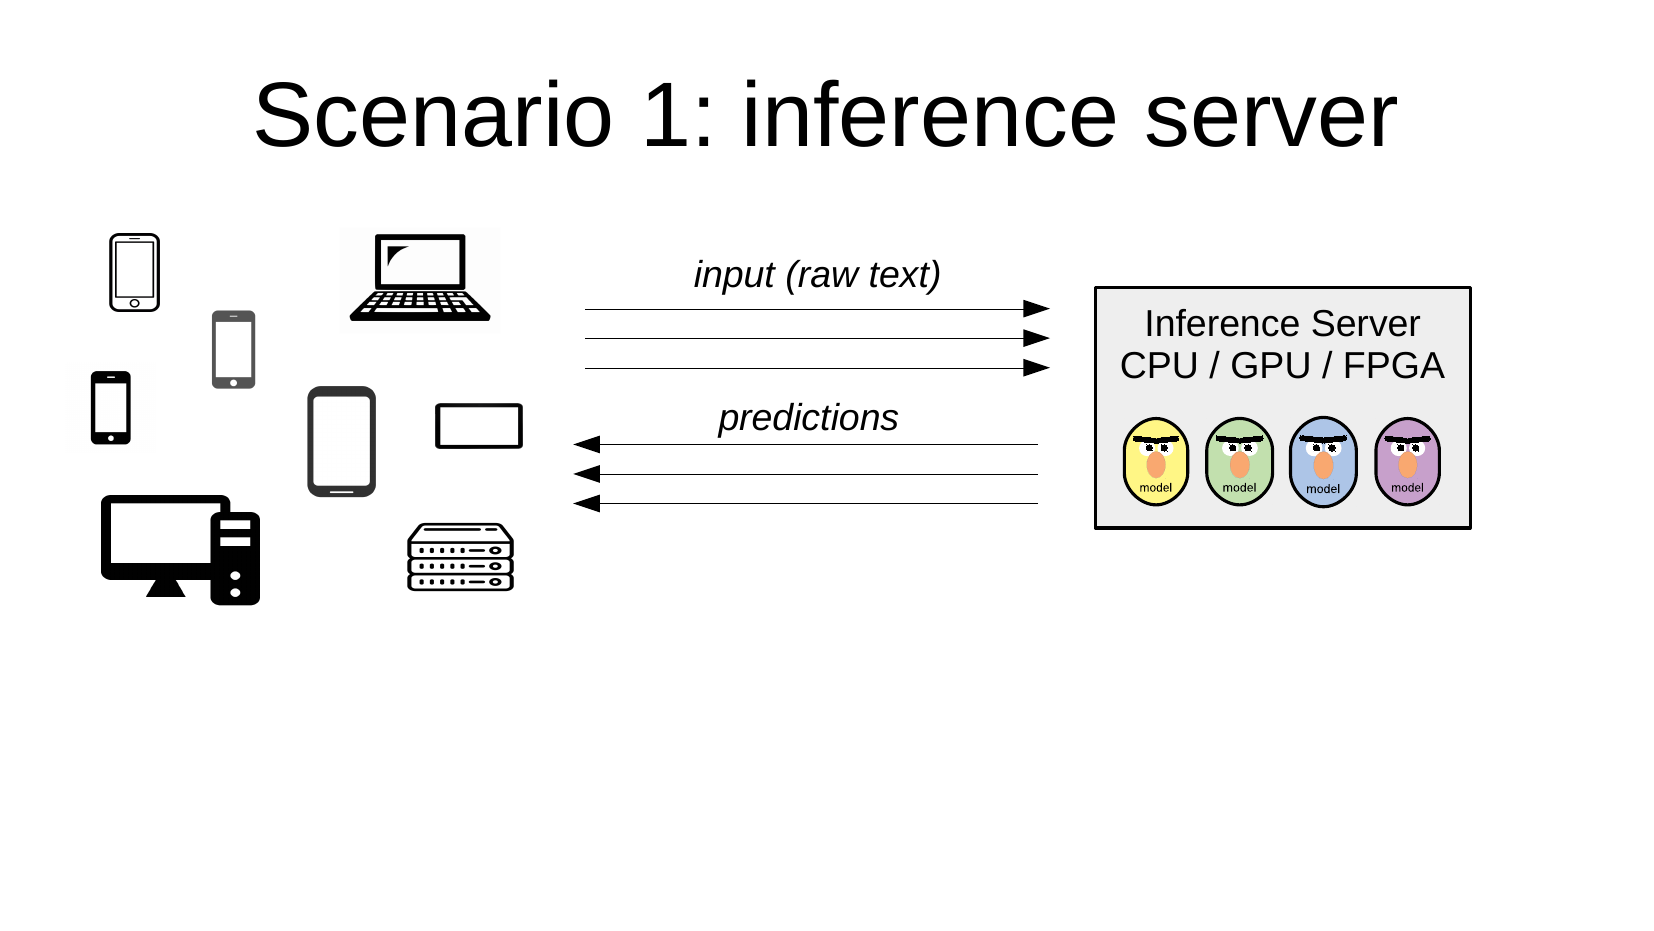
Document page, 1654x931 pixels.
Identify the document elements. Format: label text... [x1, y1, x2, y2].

text_box [1124, 418, 1188, 505]
text_box Inference Server CPU / GPU / FPGA [1095, 287, 1471, 528]
picture [395, 515, 526, 599]
text_box [1290, 417, 1357, 507]
picture [435, 403, 523, 450]
picture [65, 362, 156, 453]
picture [89, 233, 180, 312]
text_box [1375, 418, 1440, 505]
picture [185, 303, 409, 502]
picture [339, 227, 501, 334]
picture [101, 482, 260, 618]
text_box [1206, 418, 1273, 505]
text_box input (raw text) [642, 245, 993, 429]
text_box predictions [703, 389, 928, 527]
title Scenario 1: inference server [82, 37, 1571, 193]
